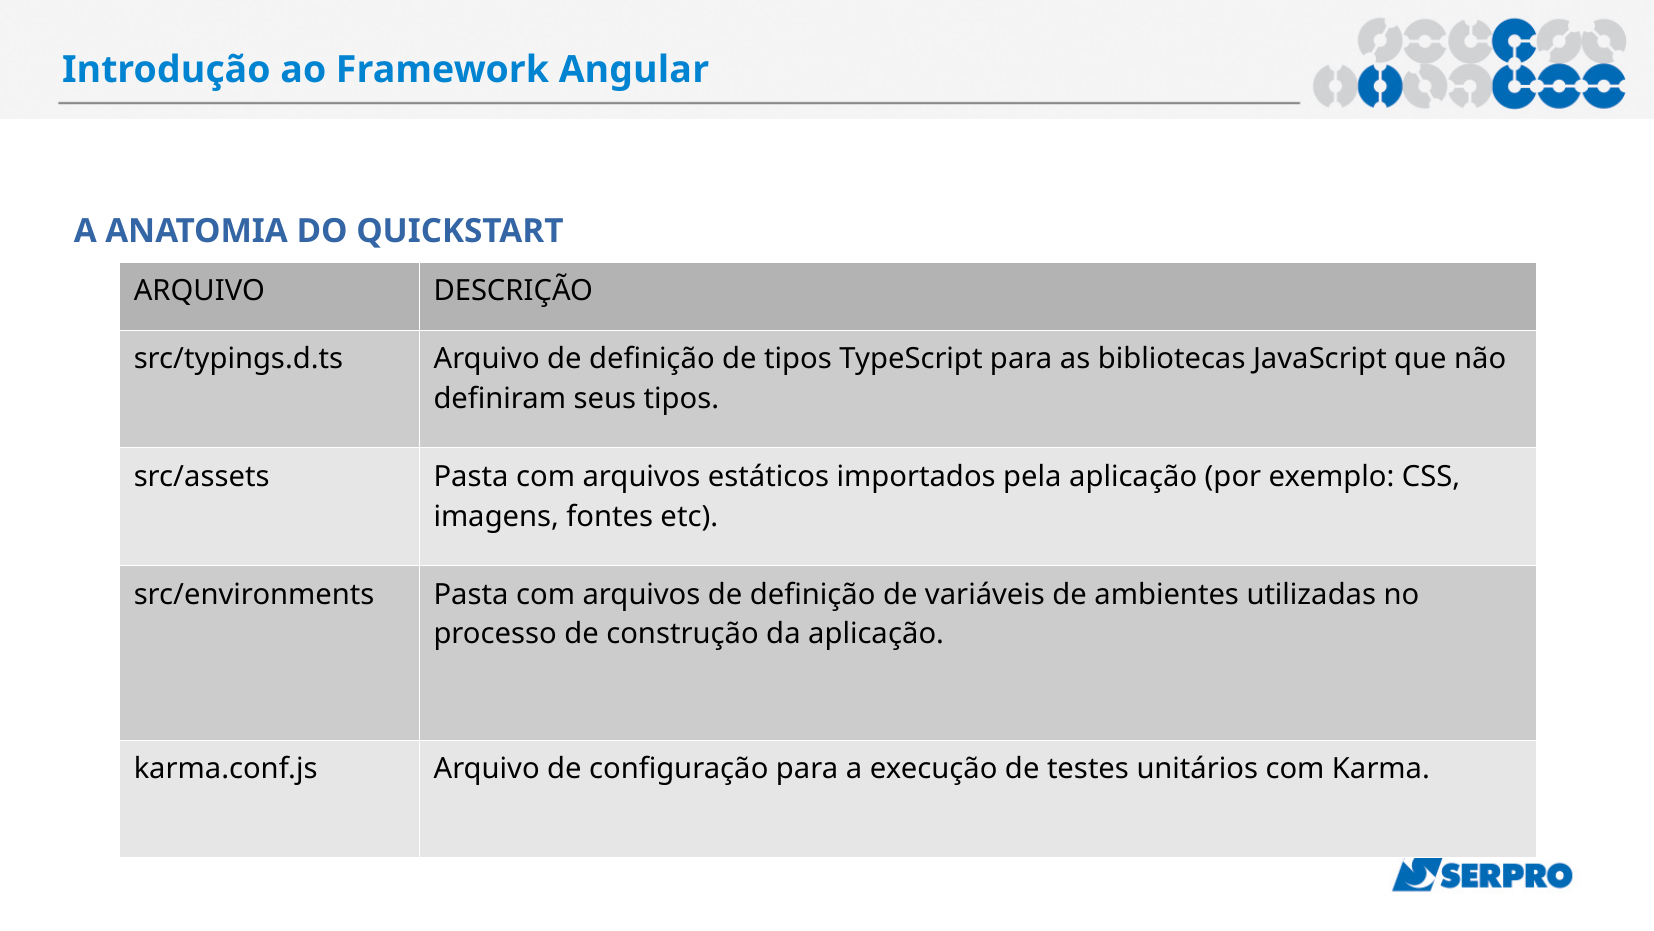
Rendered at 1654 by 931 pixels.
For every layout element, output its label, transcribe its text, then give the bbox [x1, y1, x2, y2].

table_cell src/environments [120, 566, 419, 740]
table_cell src/assets [120, 448, 419, 565]
table_cell Arquivo de configuração para a execução de testes unitários com Karma. [420, 741, 1536, 857]
text_box A ANATOMIA DO QUICKSTART [59, 177, 1595, 798]
table_cell karma.conf.js [120, 741, 419, 857]
picture [0, 0, 1654, 931]
table_cell Arquivo de definição de tipos TypeScript para as bibliotecas JavaScript que não definiram seus tipos. [420, 331, 1536, 447]
text_box Introdução ao Framework Angular [47, 35, 1300, 102]
table_header DESCRIÇÃO [420, 263, 1536, 330]
table_header ARQUIVO [120, 263, 419, 330]
table_cell src/typings.d.ts [120, 331, 419, 447]
table_cell Pasta com arquivos estáticos importados pela aplicação (por exemplo: CSS, imagens, fontes etc). [420, 448, 1536, 565]
table_cell Pasta com arquivos de definição de variáveis de ambientes utilizadas no processo de construção da aplicação. [420, 566, 1536, 740]
